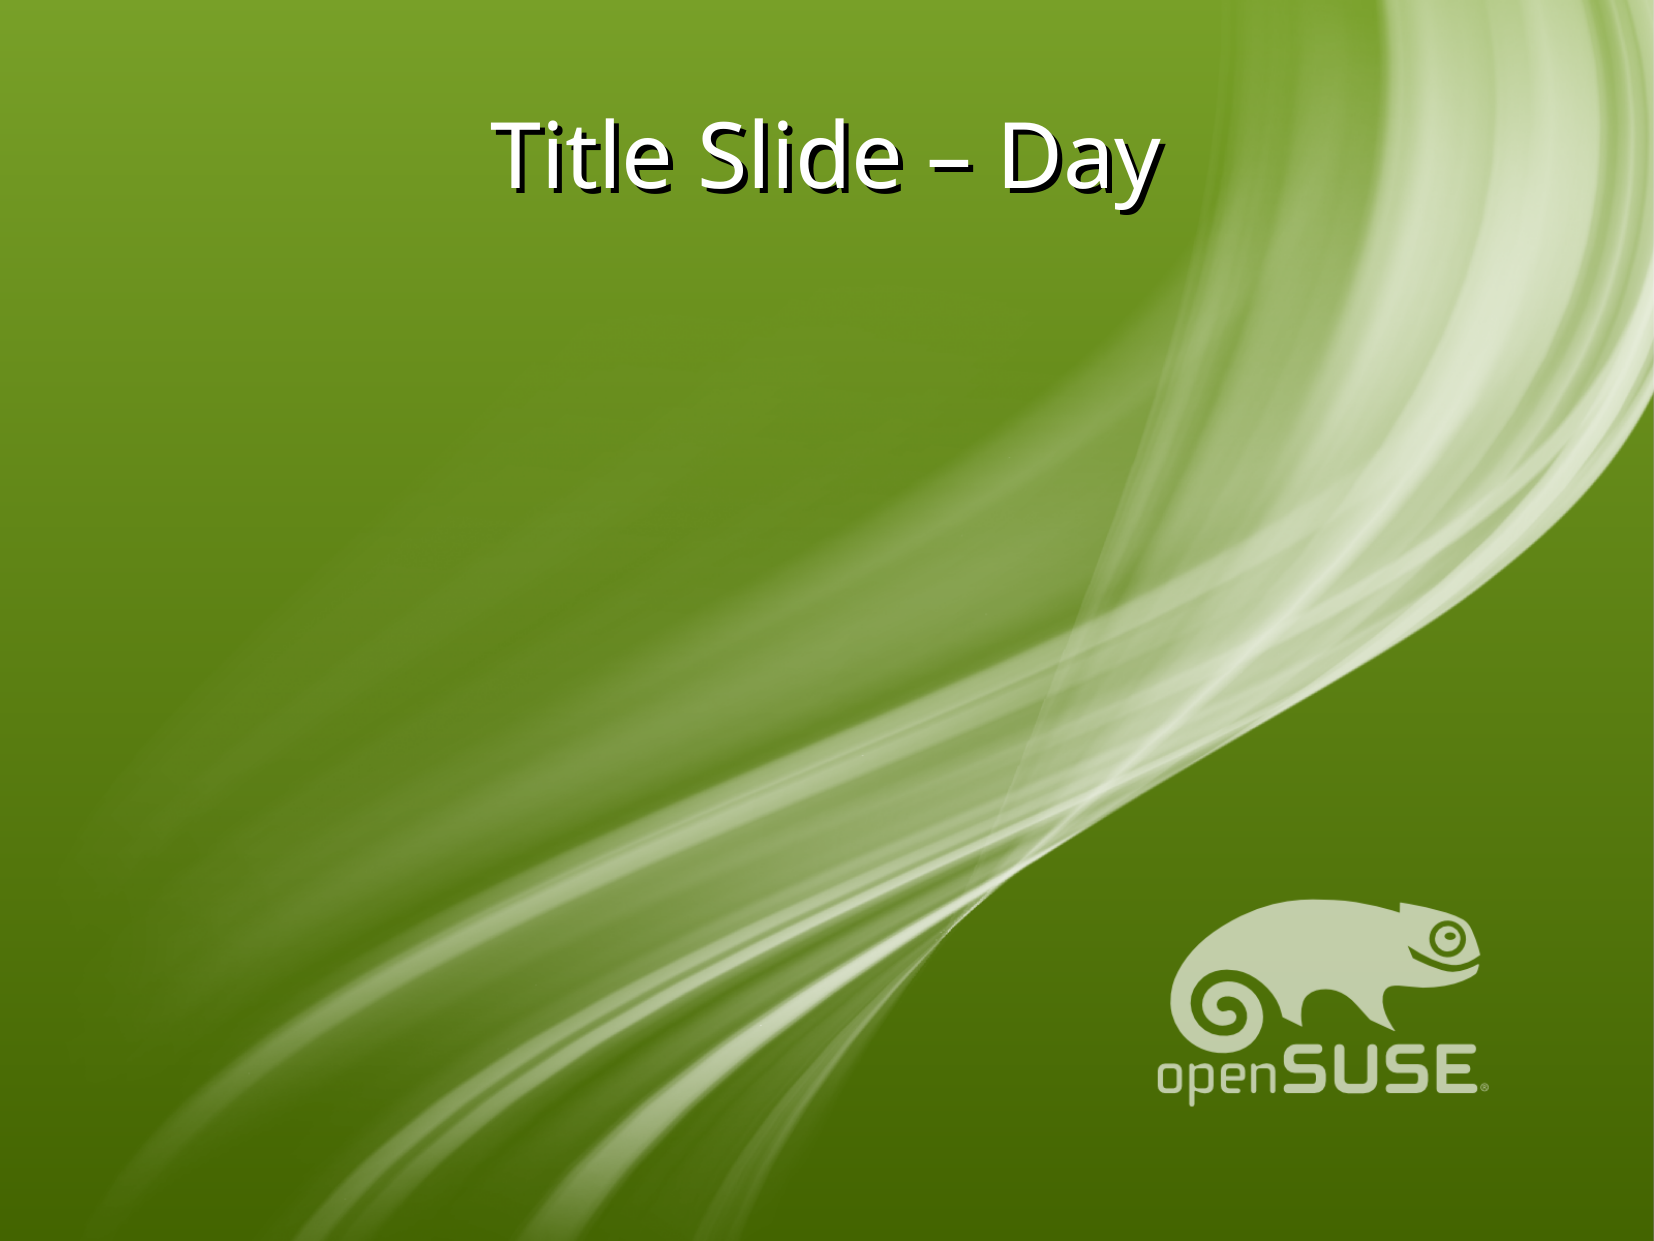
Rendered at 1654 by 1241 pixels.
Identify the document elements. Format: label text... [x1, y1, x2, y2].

picture [0, 0, 1654, 1241]
title Title Slide – Day [82, 49, 1571, 257]
